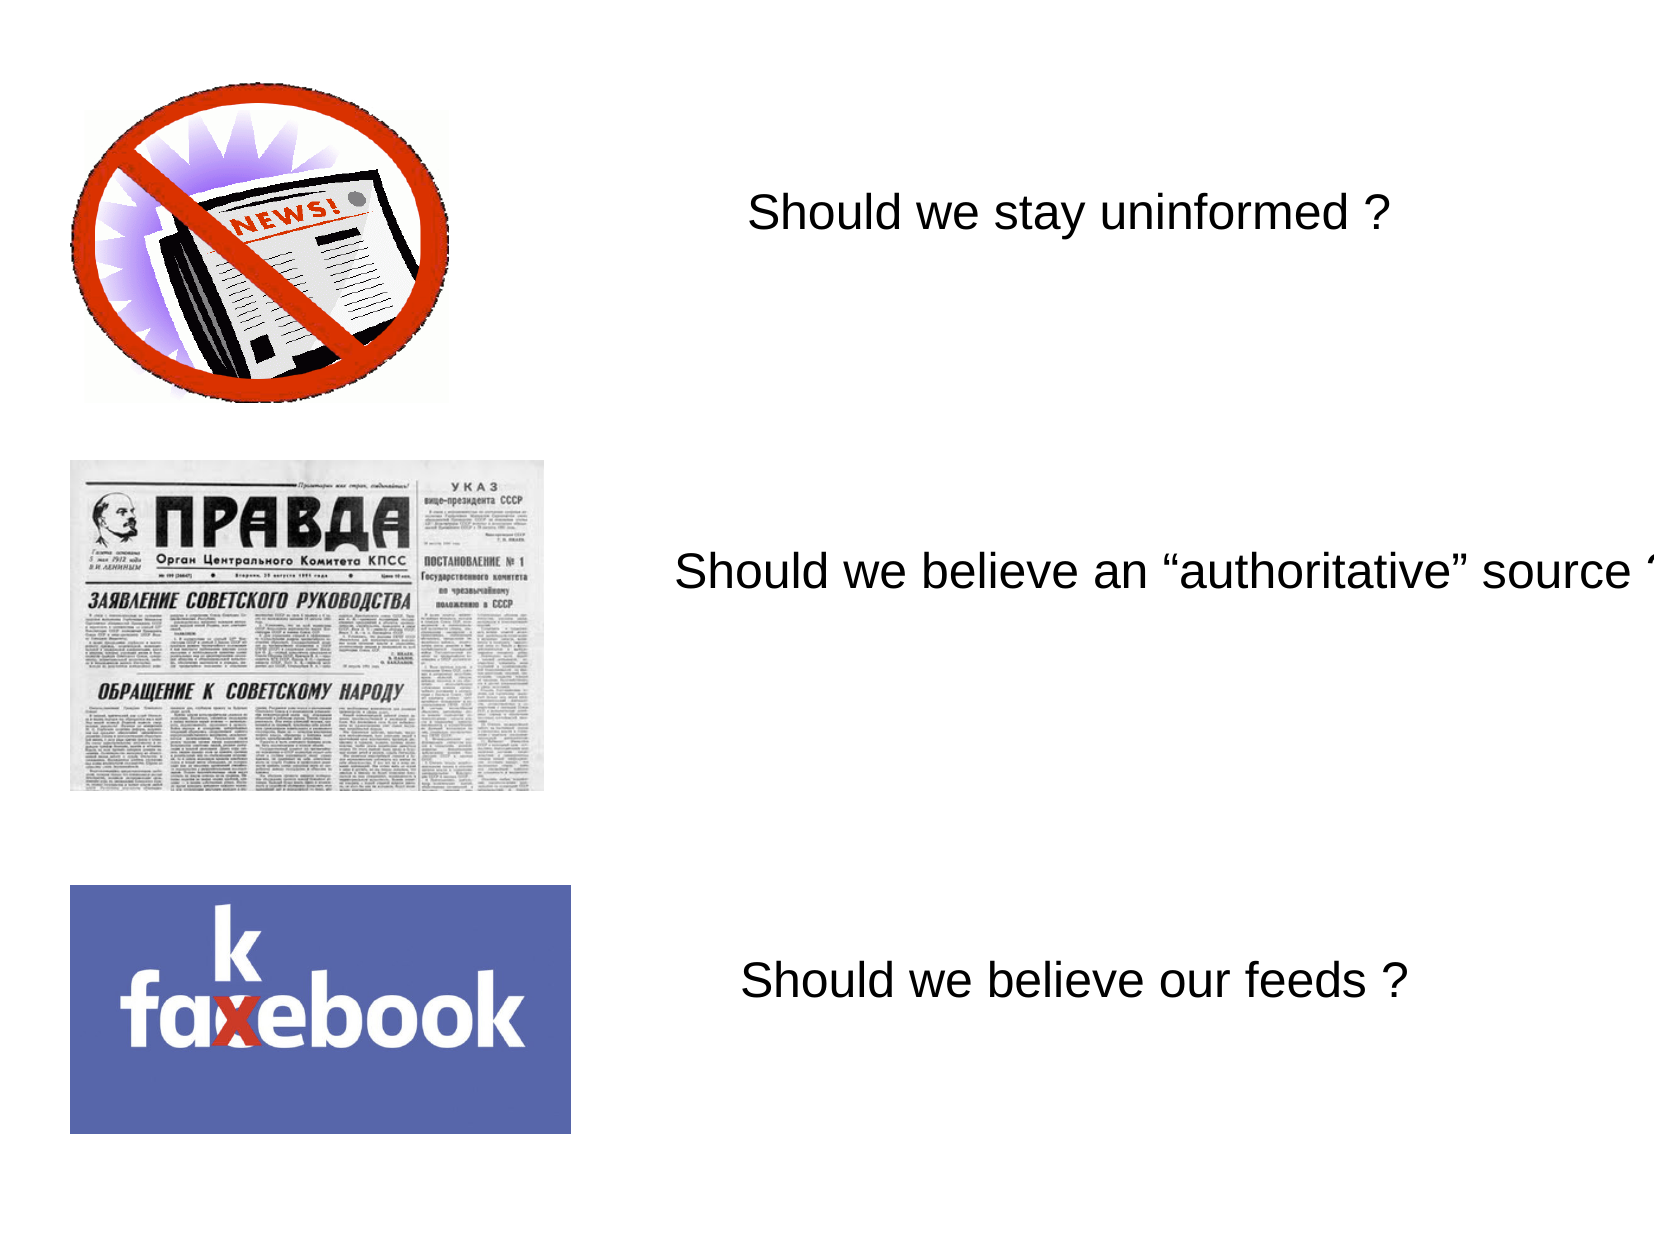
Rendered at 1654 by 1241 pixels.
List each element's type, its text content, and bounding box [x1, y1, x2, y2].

text_box Should we believe an “authoritative” source ? [659, 536, 1654, 607]
text_box Should we stay uninformed ? [732, 177, 1407, 248]
text_box Should we believe our feeds ? [725, 945, 1425, 1016]
picture [70, 885, 571, 1134]
picture [70, 82, 449, 403]
picture [70, 460, 544, 791]
